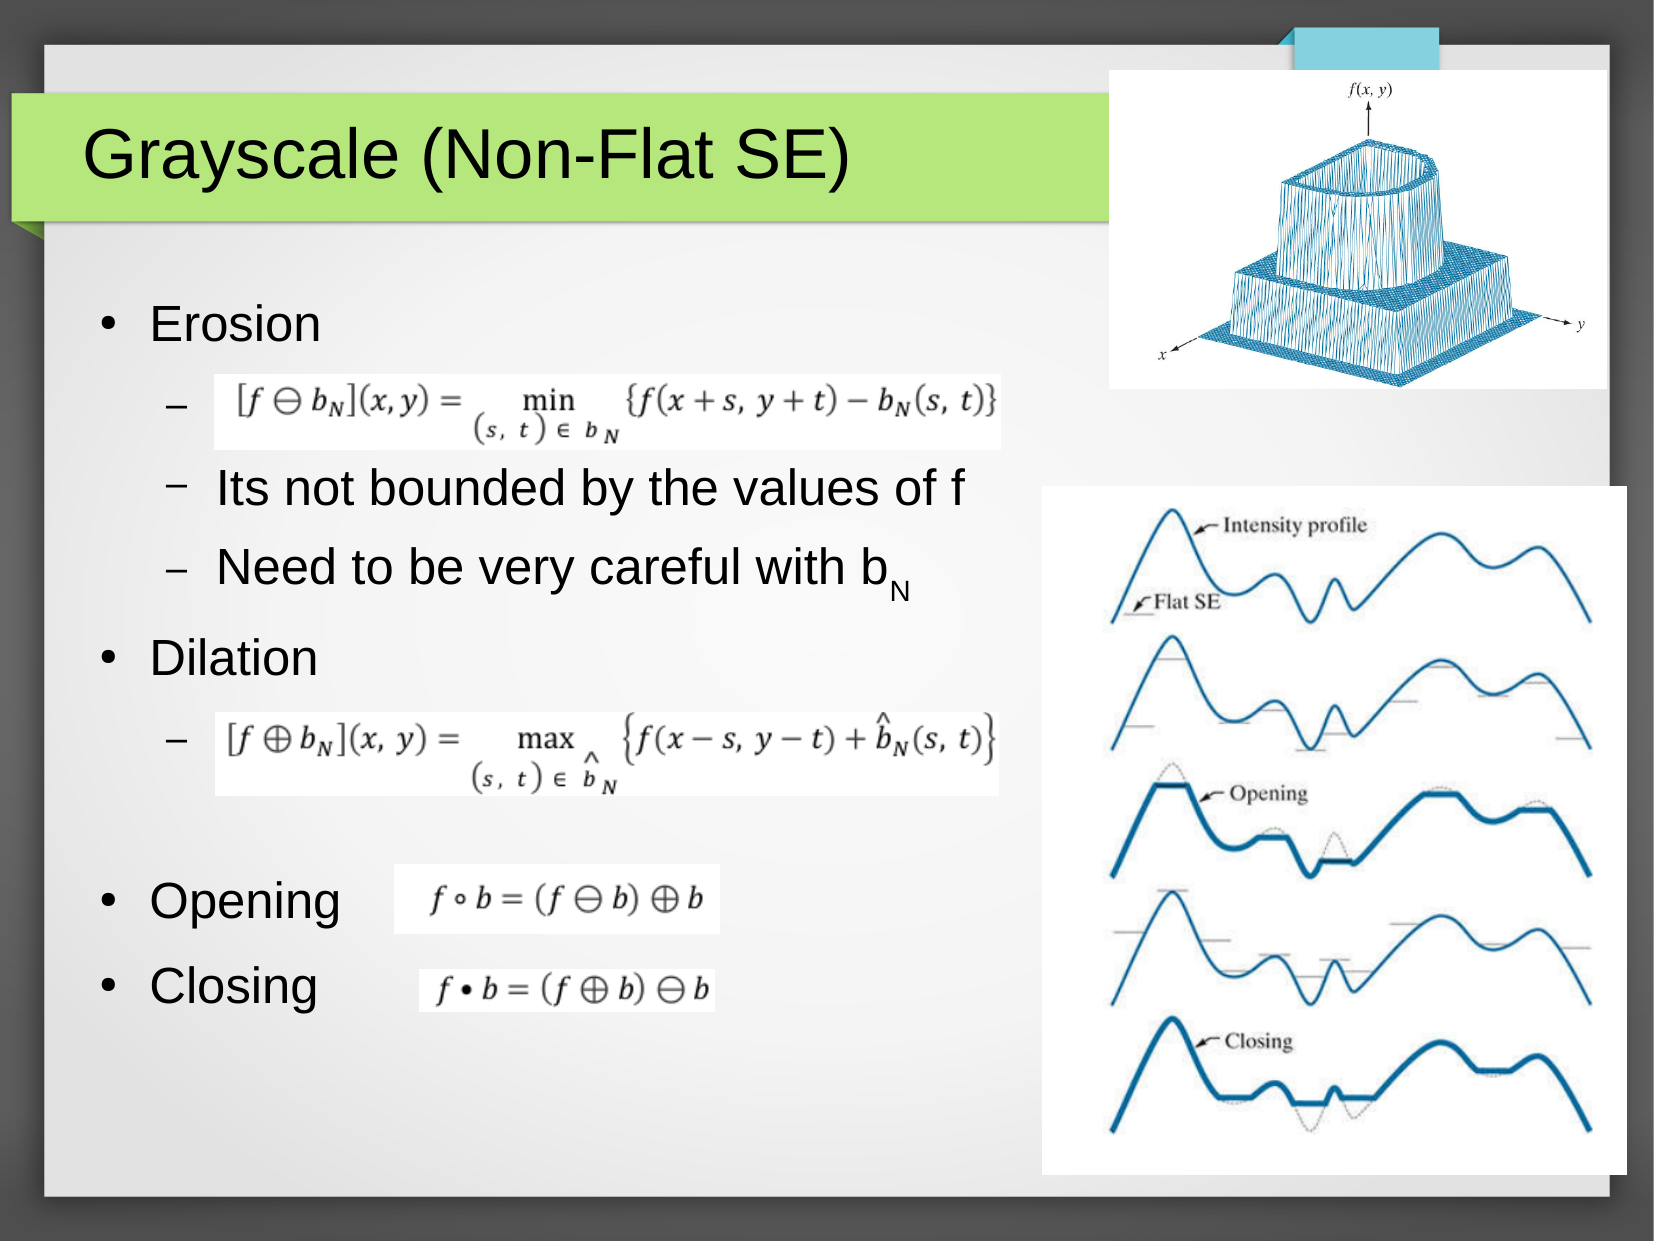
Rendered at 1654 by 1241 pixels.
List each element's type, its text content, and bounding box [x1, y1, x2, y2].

list Erosion Its not bounded by the values of f Need to be very careful with bN Dilation Opening Closing [82, 295, 1571, 1015]
title Grayscale (Non-Flat SE) [82, 94, 1109, 213]
picture [0, 0, 1654, 1241]
